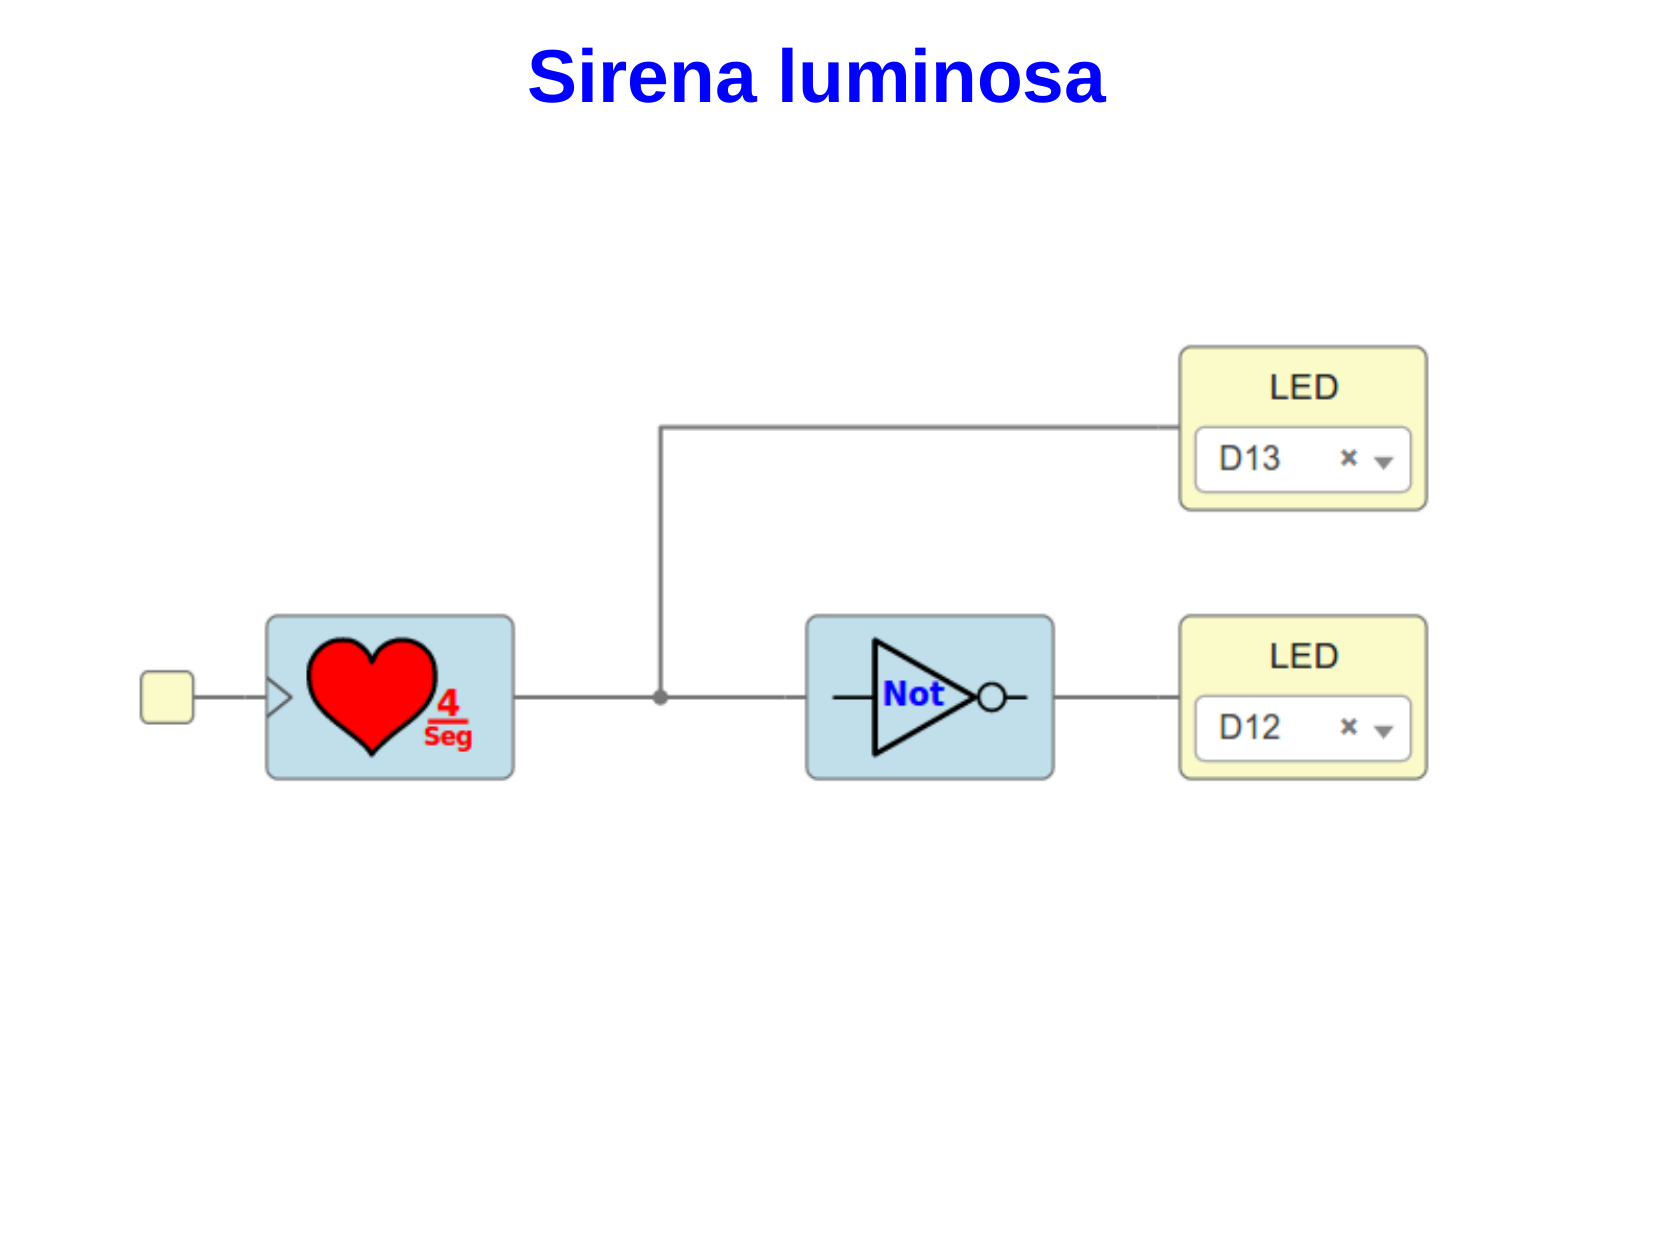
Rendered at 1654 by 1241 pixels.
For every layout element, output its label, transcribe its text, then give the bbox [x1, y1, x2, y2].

picture [107, 283, 1481, 850]
text_box Sirena luminosa [90, 27, 1546, 164]
